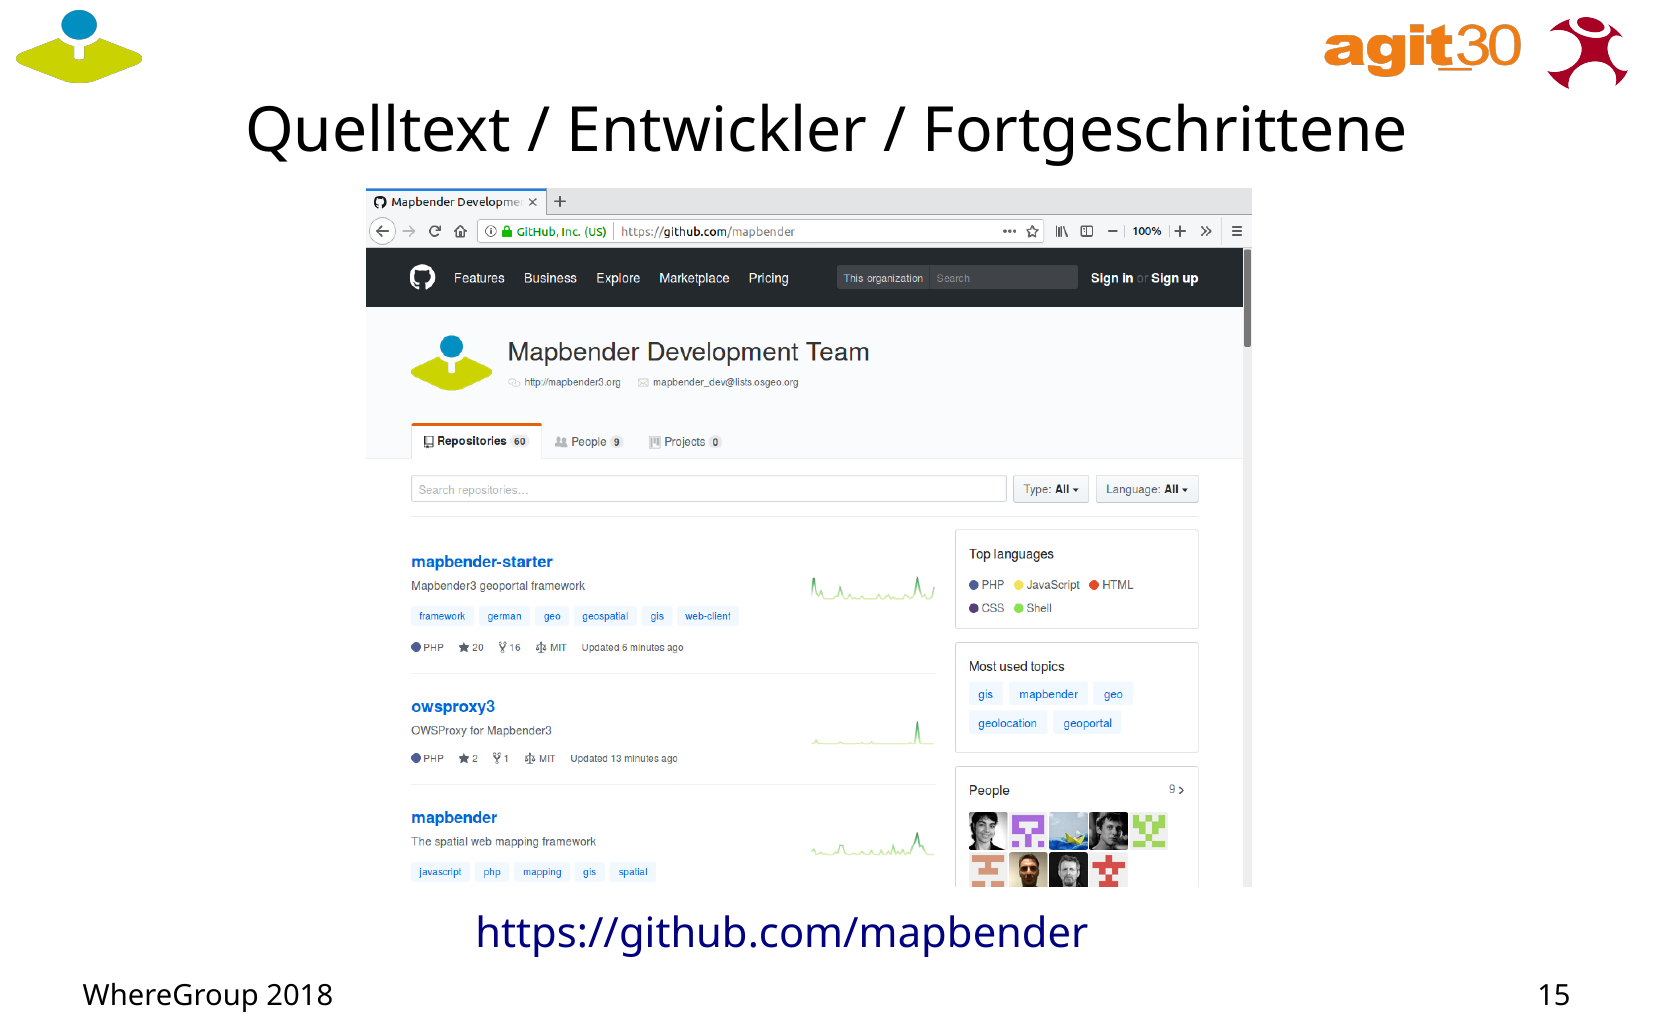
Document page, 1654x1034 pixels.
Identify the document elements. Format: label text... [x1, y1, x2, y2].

text_box https://github.com/mapbender [460, 895, 1081, 965]
picture [16, 10, 142, 83]
picture [366, 188, 1252, 887]
picture [1547, 17, 1628, 89]
picture [1322, 21, 1524, 41]
title Quelltext / Entwickler / Fortgeschrittene [82, 41, 1571, 214]
